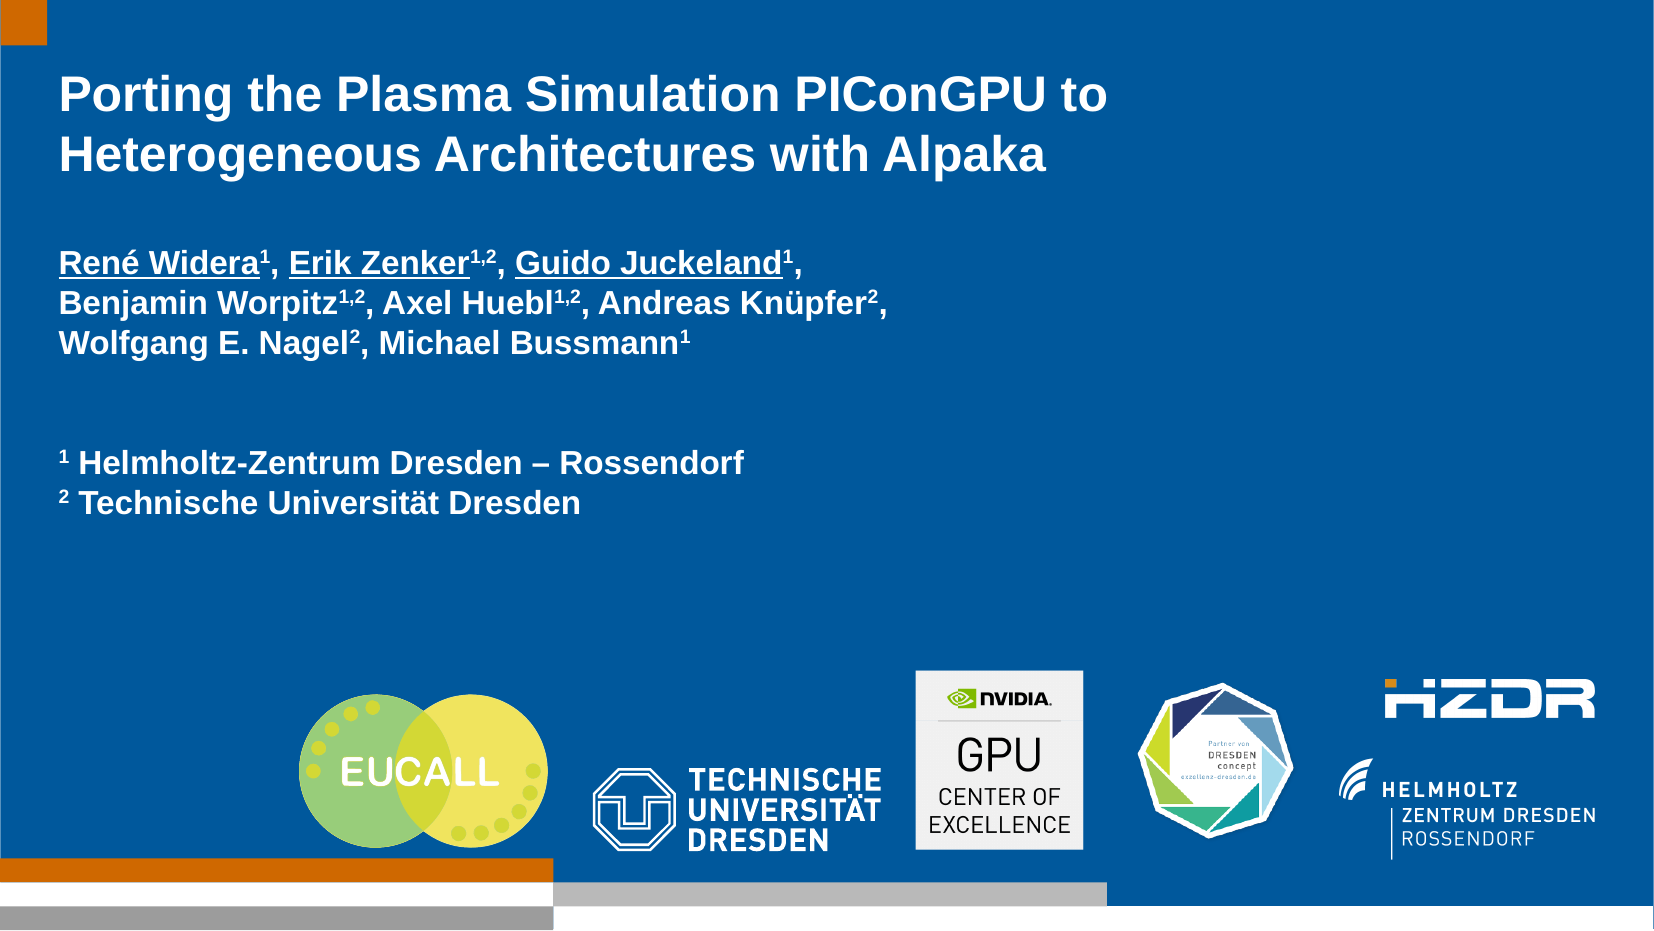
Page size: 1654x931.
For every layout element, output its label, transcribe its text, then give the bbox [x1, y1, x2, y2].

picture [1134, 679, 1300, 845]
picture [1339, 679, 1595, 860]
picture [897, 651, 1101, 869]
text_box Porting the Plasma Simulation PIConGPU to Heterogeneous Architectures with Alpaka René Widera1, Erik Zenker1,2, Guido Juckeland1, Benjamin Worpitz1,2, Axel Huebl1,2, Andreas Knüpfer2, Wolfgang E. Nagel2, Michael Bussmann1 1 Helmholtz-Zentrum Dresden – Rossendorf 2 Technische Universität Dresden [58, 61, 1434, 521]
picture [299, 694, 548, 848]
